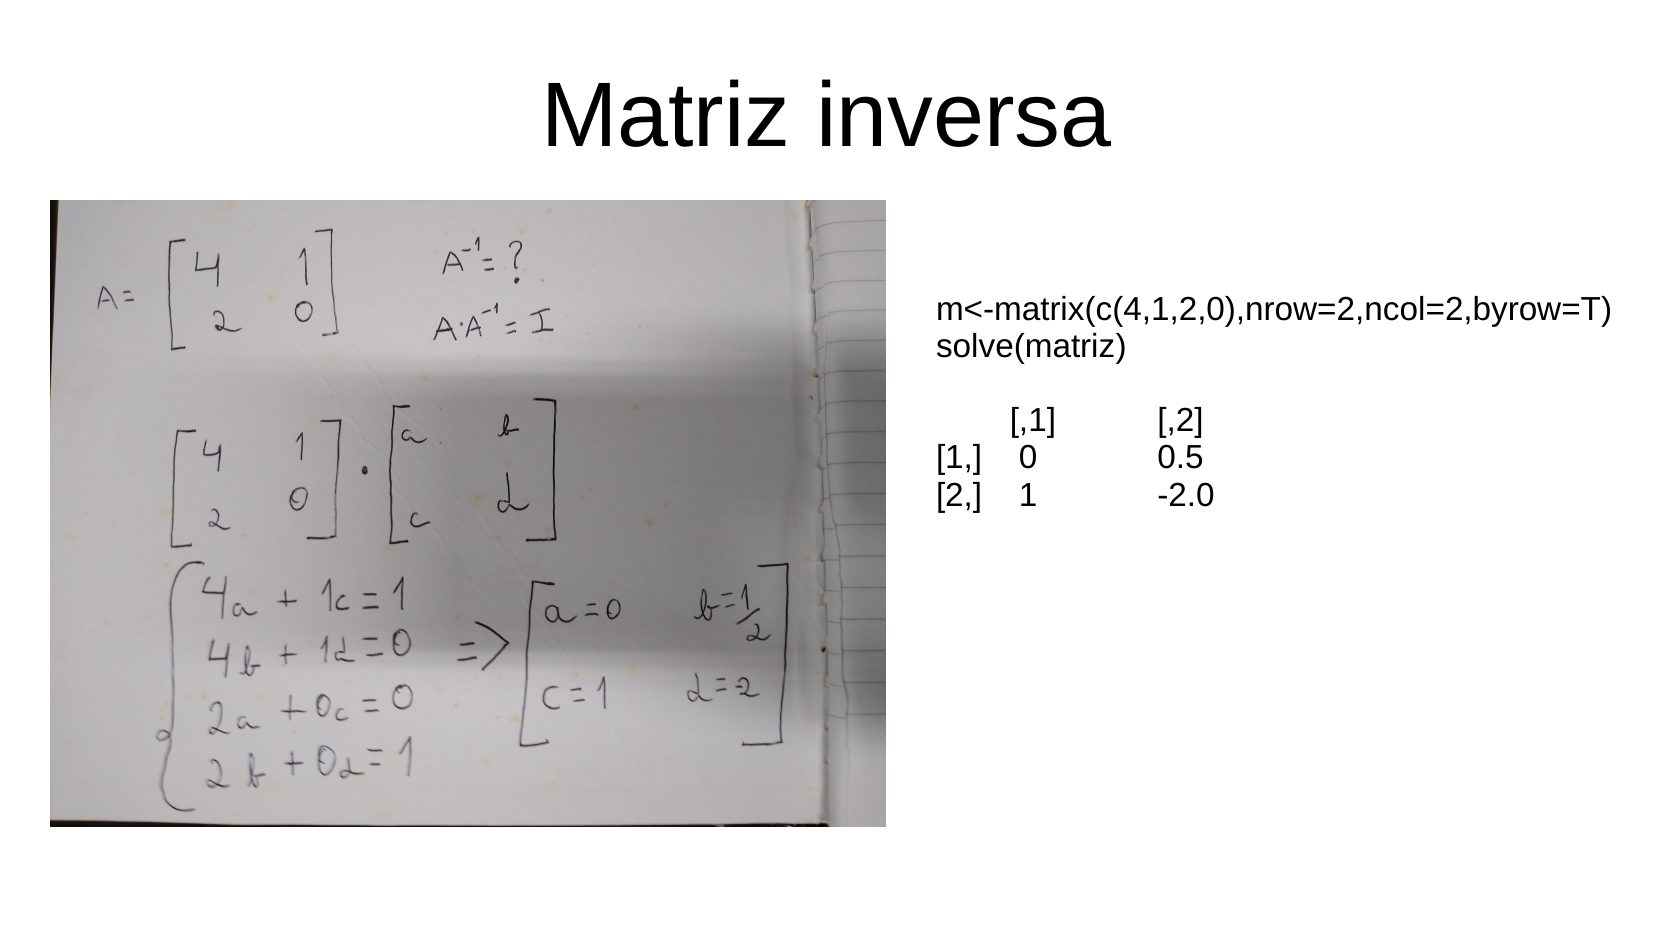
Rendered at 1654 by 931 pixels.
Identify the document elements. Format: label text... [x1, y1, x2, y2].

text_box m<-matrix(c(4,1,2,0),nrow=2,ncol=2,byrow=T) solve(matriz) [,1] [,2] [1,] 0 0.5 [2,] 1 -2.0 [921, 283, 1654, 521]
picture [50, 200, 886, 827]
title Matriz inversa [82, 37, 1571, 193]
